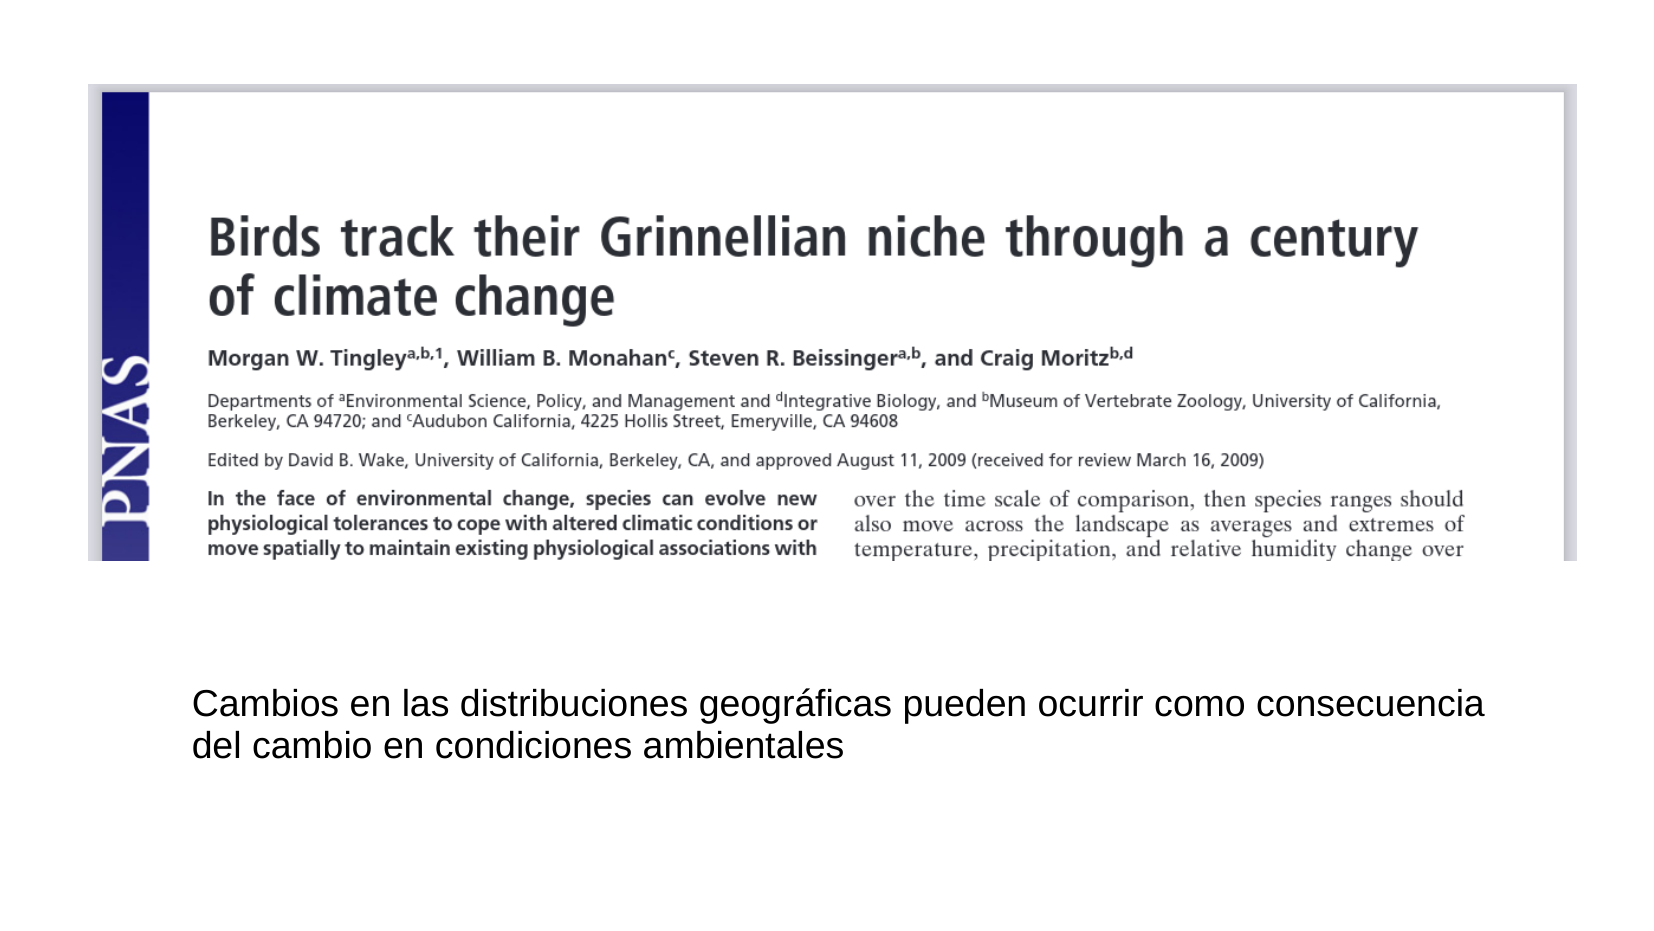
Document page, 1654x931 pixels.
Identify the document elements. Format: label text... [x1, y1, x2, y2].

picture [88, 84, 1577, 562]
text_box Cambios en las distribuciones geográficas pueden ocurrir como consecuencia del cambio en condiciones ambientales [177, 675, 1506, 775]
